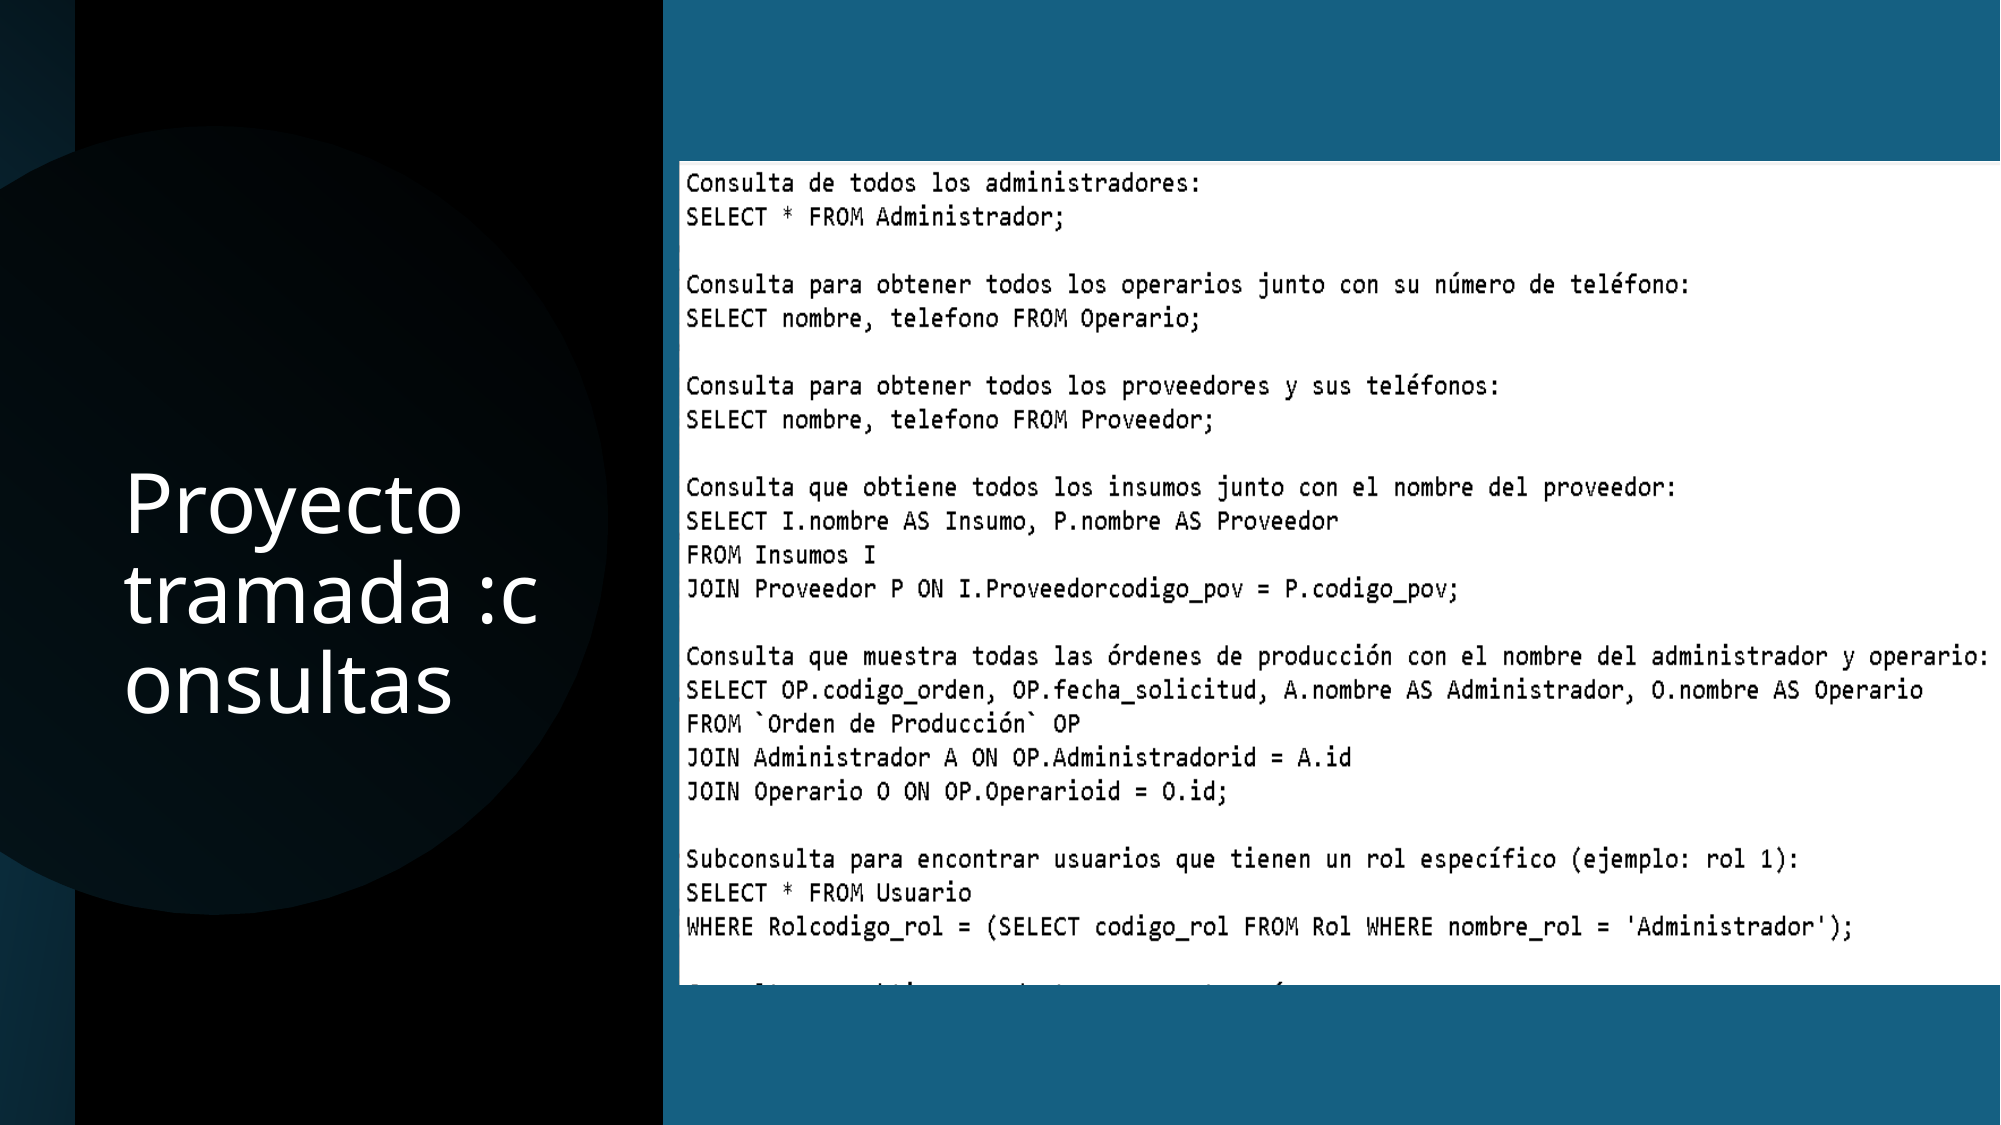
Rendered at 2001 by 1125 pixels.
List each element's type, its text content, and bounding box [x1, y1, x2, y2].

picture [679, 161, 2000, 985]
text_box [0, 0, 2000, 1125]
title Proyecto tramada :consultas [108, 453, 581, 958]
